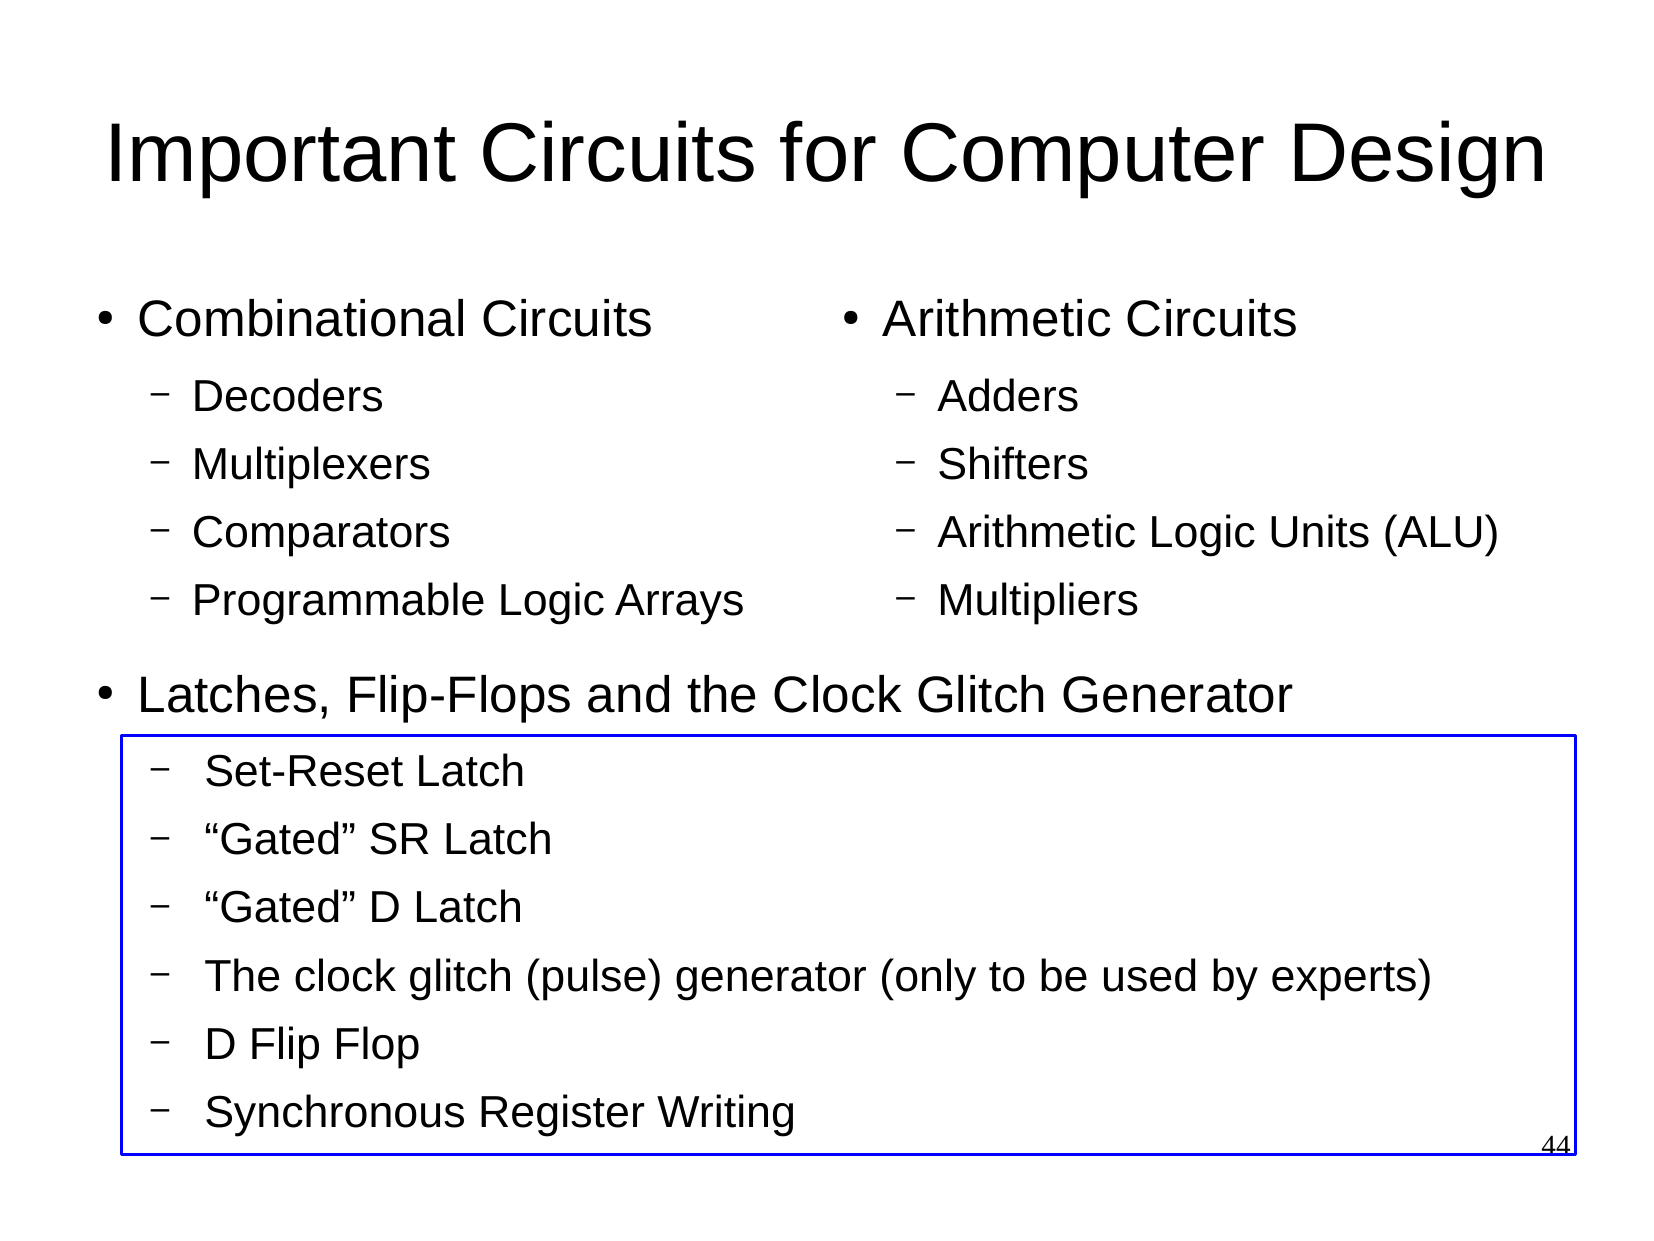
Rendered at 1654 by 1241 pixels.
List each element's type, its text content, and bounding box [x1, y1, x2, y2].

list Latches, Flip-Flops and the Clock Glitch Generator Set-Reset Latch “Gated” SR Latch “Gated” D Latch The clock glitch (pulse) generator (only to be used by experts) D Flip Flop Synchronous Register Writing [123, 737, 1538, 1141]
list Latches, Flip-Flops and the Clock Glitch Generator Set-Reset Latch “Gated” SR Latch “Gated” D Latch The clock glitch (pulse) generator (only to be used by experts) D Flip Flop Synchronous Register Writing [82, 665, 1538, 1141]
list Arithmetic Circuits Adders Shifters Arithmetic Logic Units (ALU) Multipliers [828, 290, 1539, 634]
title Important Circuits for Computer Design [82, 49, 1571, 257]
list Combinational Circuits Decoders Multiplexers Comparators Programmable Logic Arrays [82, 290, 793, 634]
